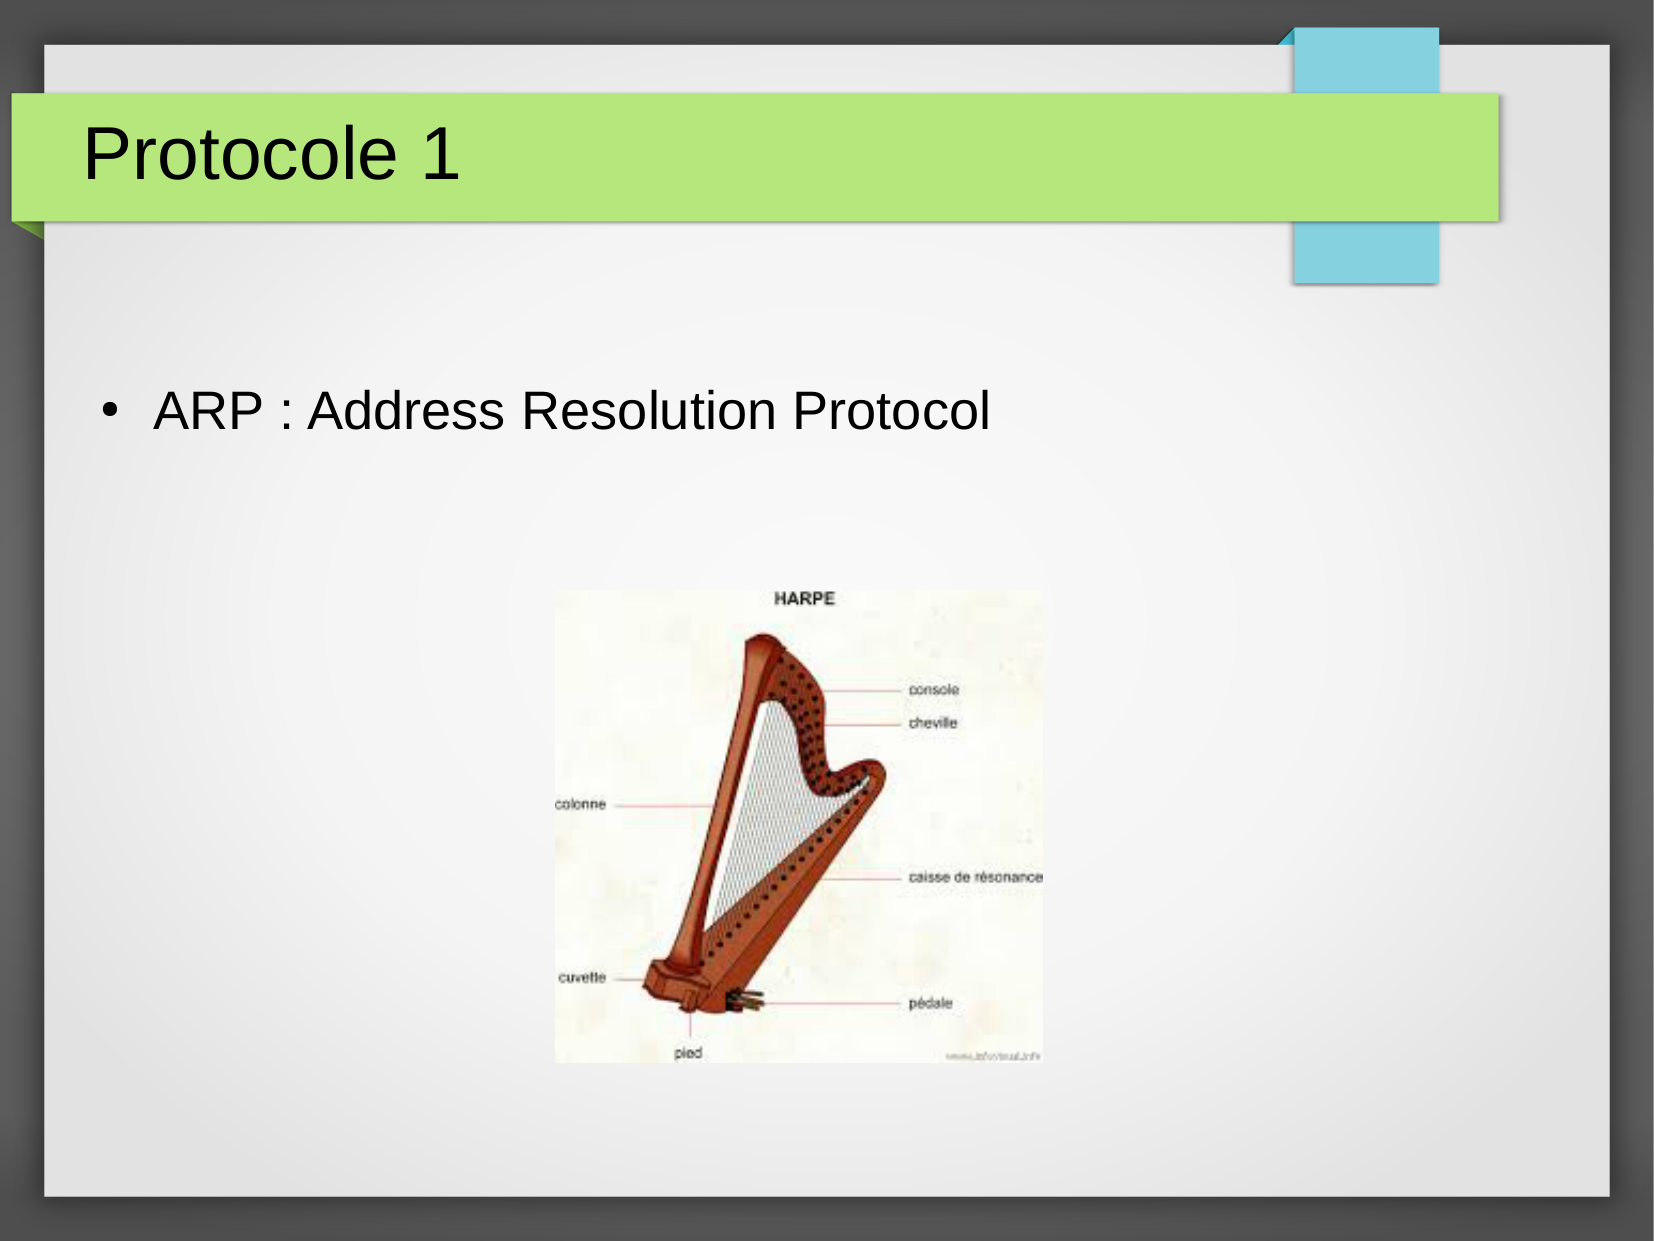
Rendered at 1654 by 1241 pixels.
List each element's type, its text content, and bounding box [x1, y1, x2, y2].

title Protocole 1 [82, 94, 1264, 213]
picture [0, 0, 1654, 1241]
list ARP : Address Resolution Protocol [82, 290, 1571, 1010]
